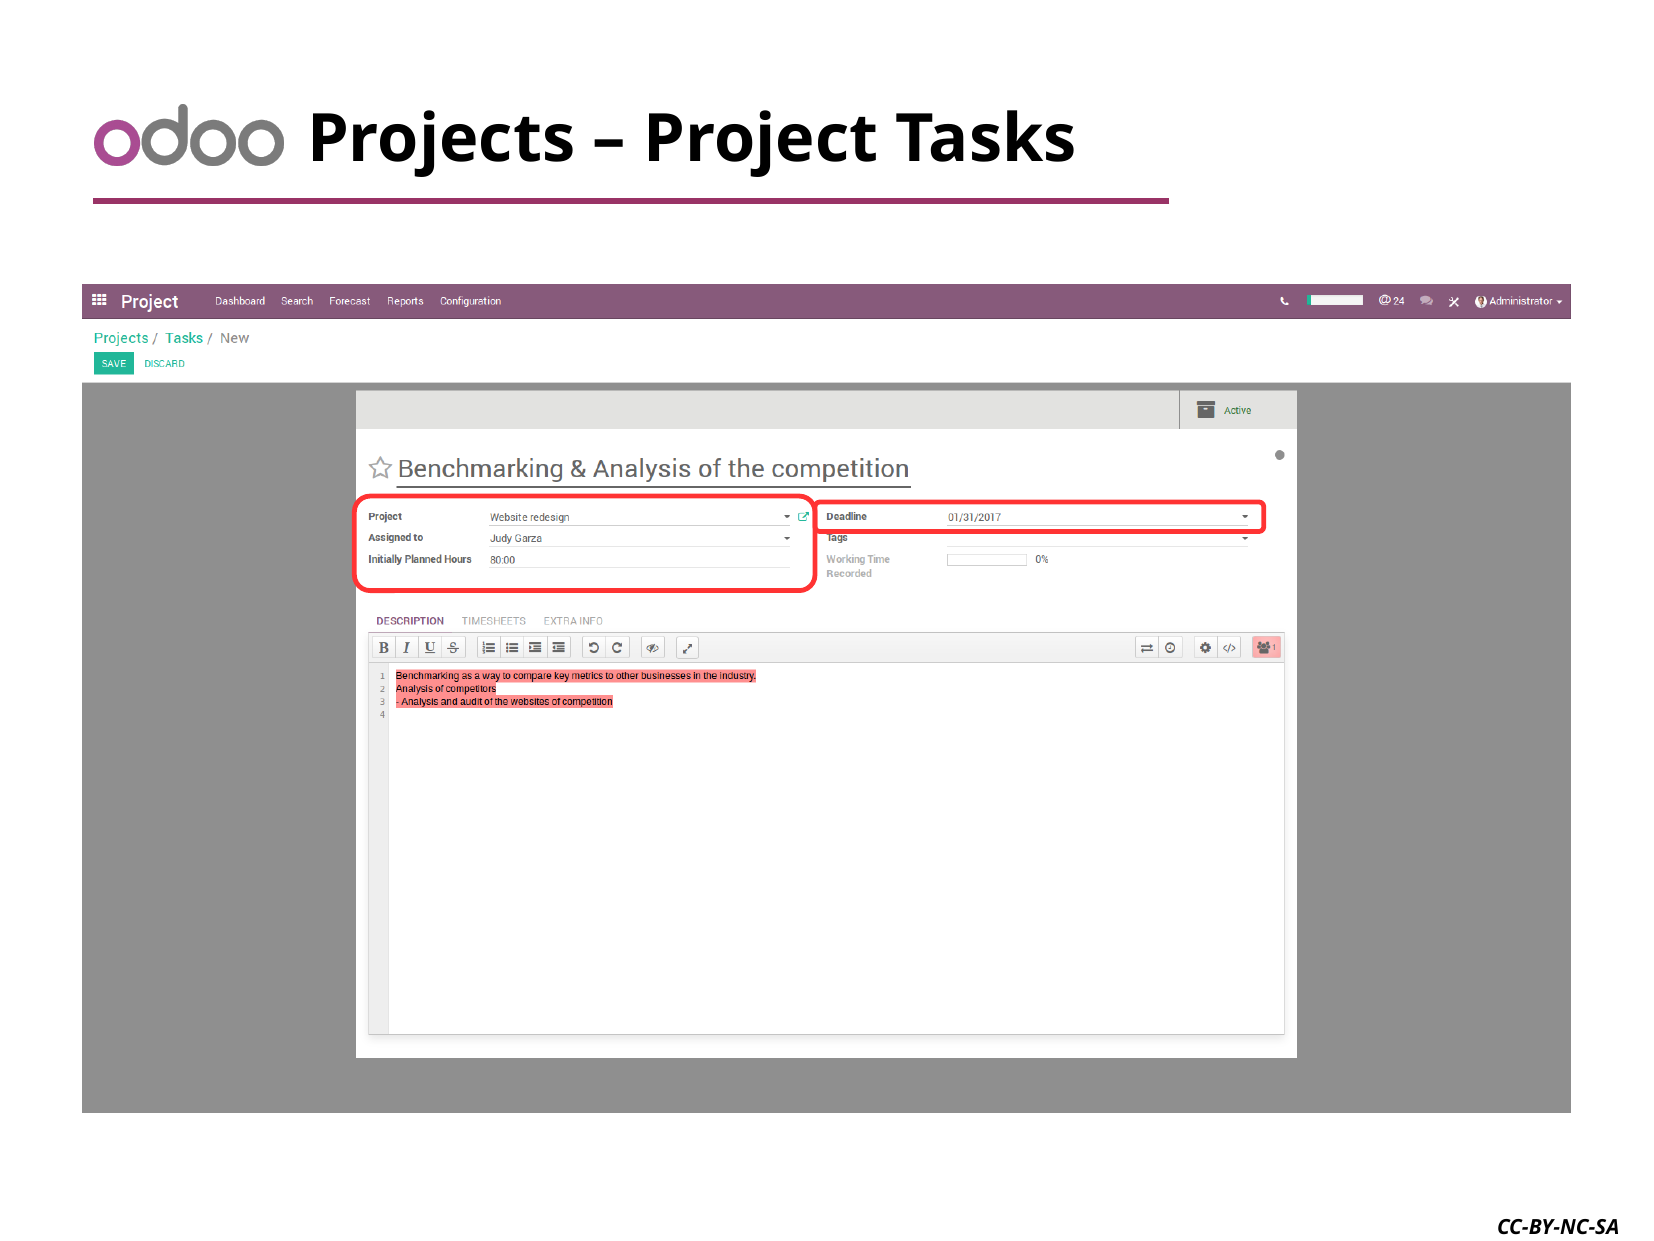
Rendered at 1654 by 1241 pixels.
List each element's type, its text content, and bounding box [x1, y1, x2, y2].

picture [82, 284, 1571, 1113]
picture [94, 104, 284, 166]
text_box CC-BY-NC-SA [1482, 1204, 1654, 1241]
title Projects – Project Tasks [307, 31, 1570, 239]
text_box [354, 496, 1264, 591]
